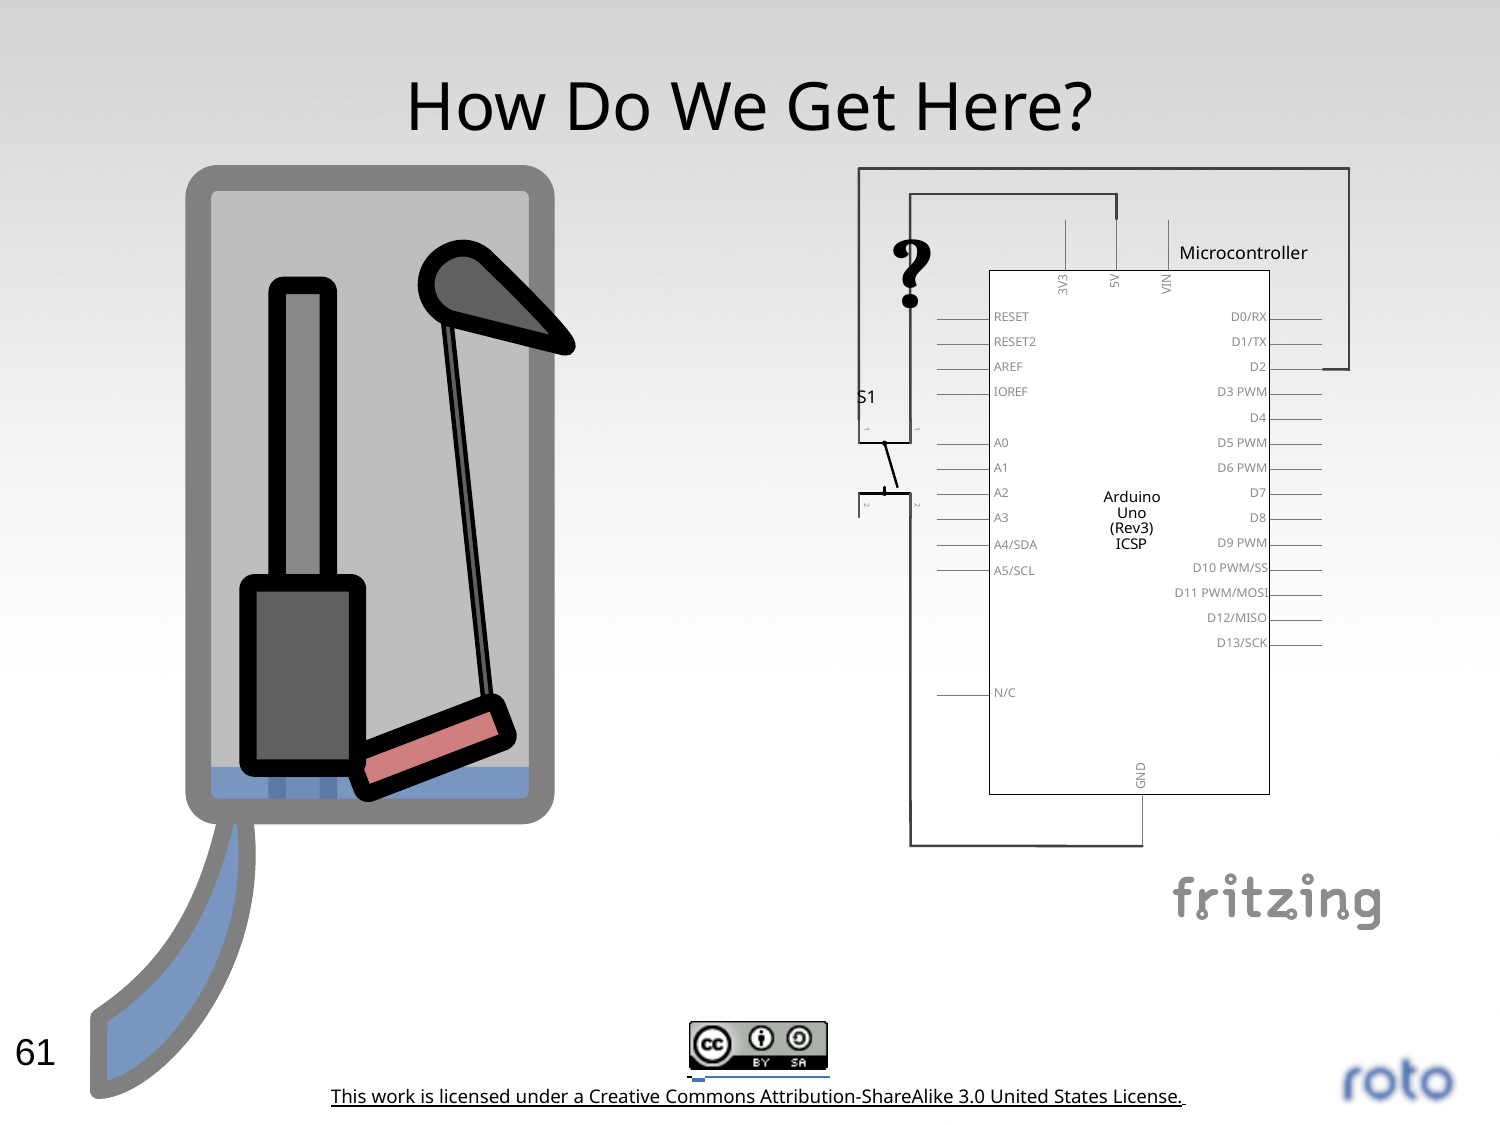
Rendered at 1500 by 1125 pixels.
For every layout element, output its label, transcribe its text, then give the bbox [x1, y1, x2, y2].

text_box ? [875, 209, 951, 384]
picture [0, 0, 1500, 1125]
title How Do We Get Here? [112, 49, 1388, 238]
